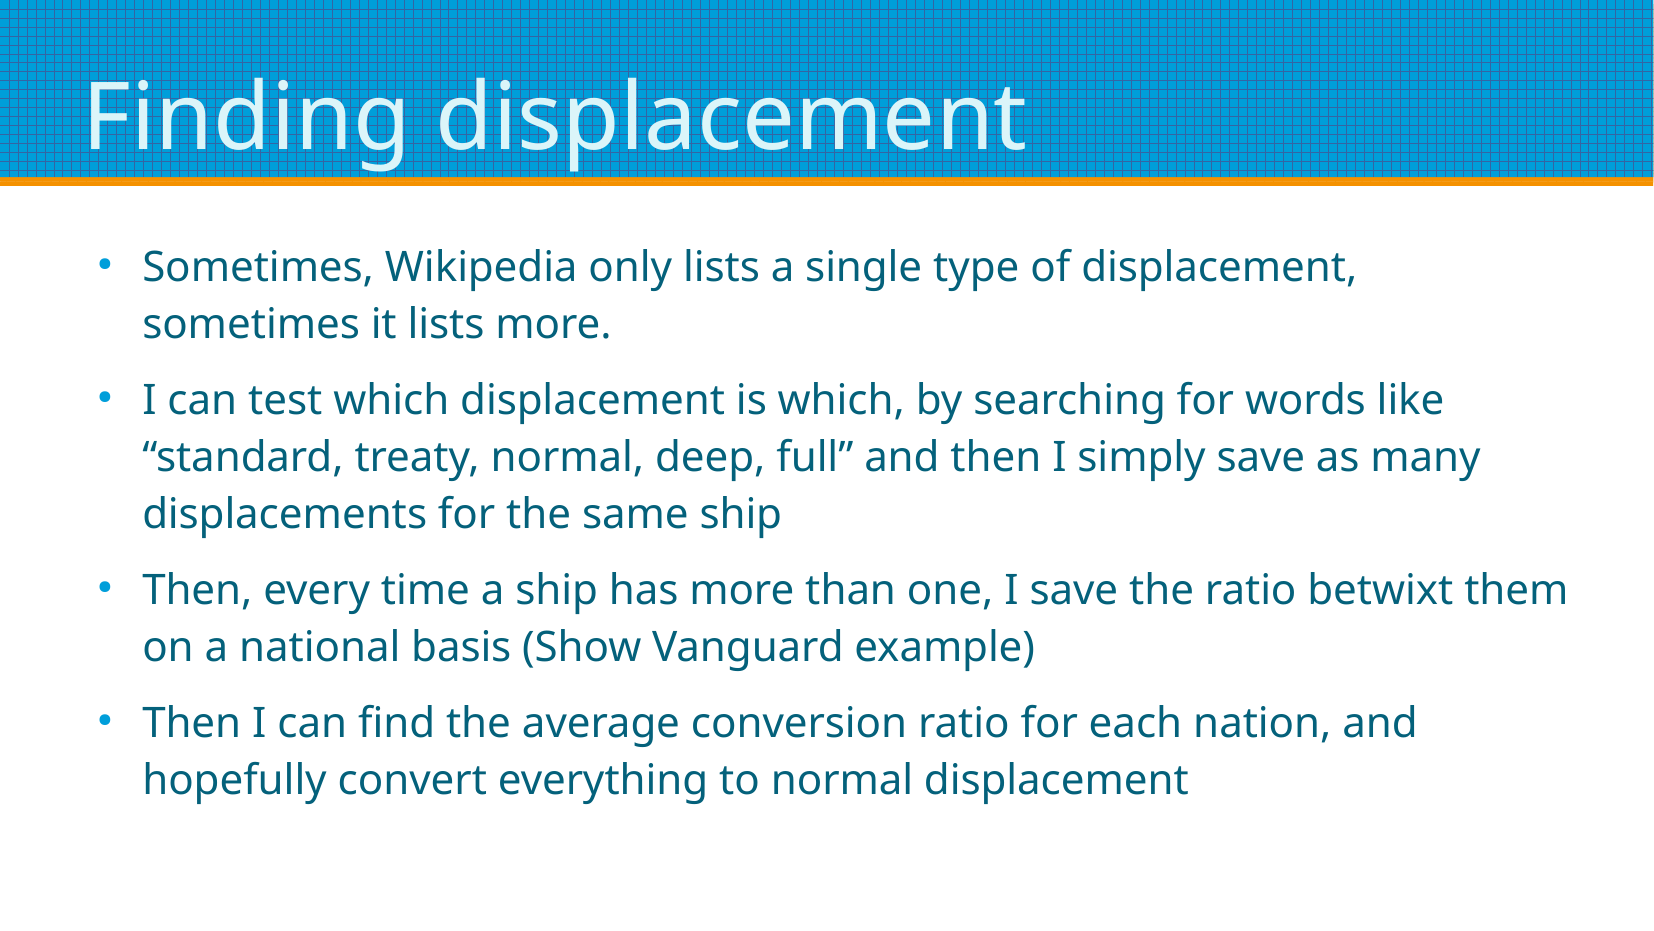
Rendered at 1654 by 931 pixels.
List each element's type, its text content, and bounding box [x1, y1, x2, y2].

list Sometimes, Wikipedia only lists a single type of displacement, sometimes it lists more. I can test which displacement is which, by searching for words like “standard, treaty, normal, deep, full” and then I simply save as many displacements for the same ship Then, every time a ship has more than one, I save the ratio betwixt them on a national basis (Show Vanguard example) Then I can find the average conversion ratio for each nation, and hopefully convert everything to normal displacement [82, 236, 1571, 813]
title Finding displacement [82, 14, 1571, 178]
